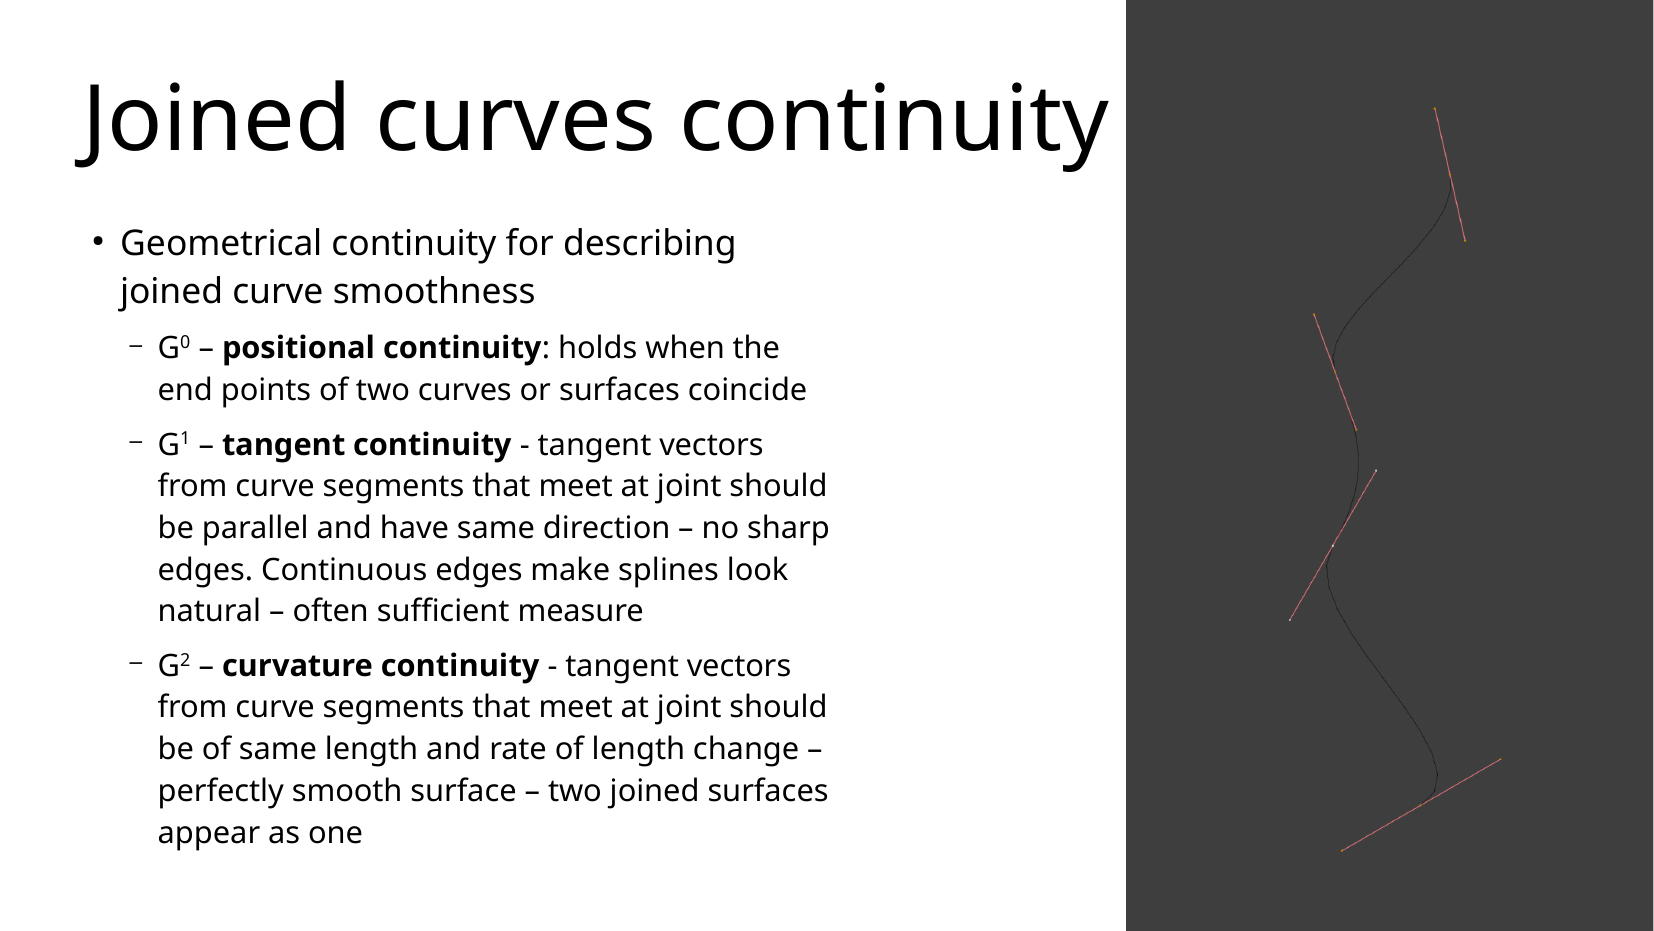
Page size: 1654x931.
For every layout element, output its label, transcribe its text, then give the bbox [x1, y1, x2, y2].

picture [1125, 0, 1654, 931]
list Geometrical continuity for describing joined curve smoothness G0 – positional continuity: holds when the end points of two curves or surfaces coincide G1 – tangent continuity - tangent vectors from curve segments that meet at joint should be parallel and have same direction – no sharp edges. Continuous edges make splines look natural – often sufficient measure G2 – curvature continuity - tangent vectors from curve segments that meet at joint should be of same length and rate of length change – perfectly smooth surface – two joined surfaces appear as one [82, 217, 841, 901]
title Joined curves continuity [82, 37, 1125, 193]
